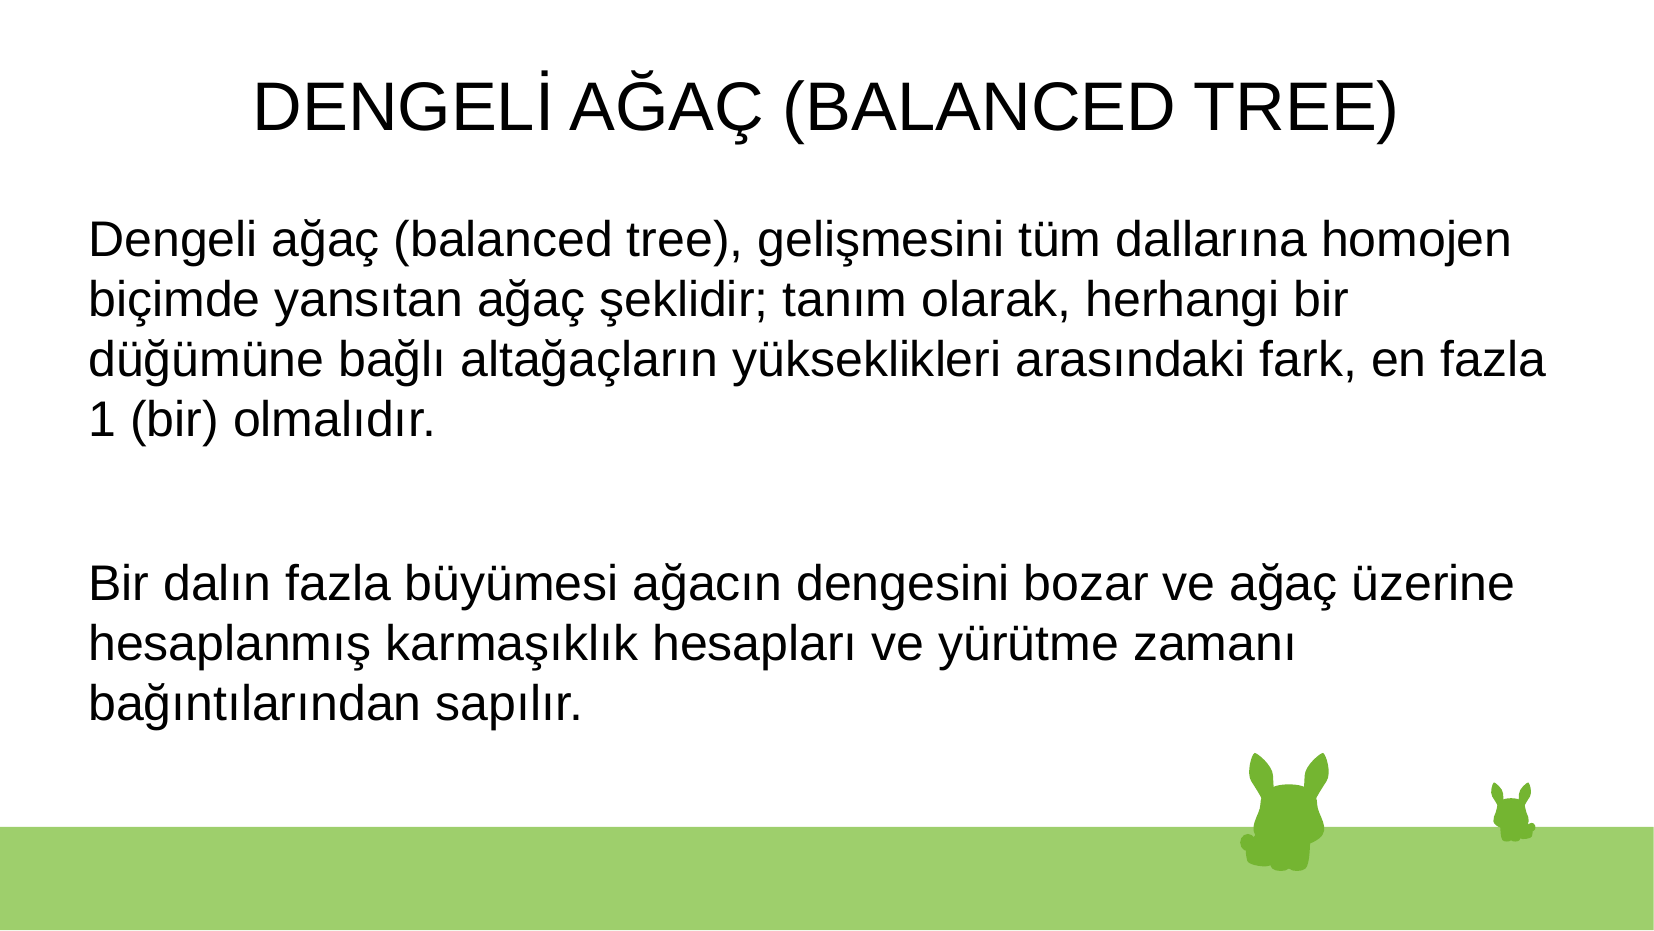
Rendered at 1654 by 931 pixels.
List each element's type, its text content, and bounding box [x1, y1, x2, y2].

title DENGELİ AĞAÇ (BALANCED TREE) [88, 29, 1565, 178]
list Dengeli ağaç (balanced tree), gelişmesini tüm dallarına homojen biçimde yansıtan ağaç şeklidir; tanım olarak, herhangi bir düğümüne bağlı altağaçların yükseklikleri arasındaki fark, en fazla 1 (bir) olmalıdır. Bir dalın fazla büyümesi ağacın dengesini bozar ve ağaç üzerine hesaplanmış karmaşıklık hesapları ve yürütme zamanı bağıntılarından sapılır. [88, 206, 1565, 826]
